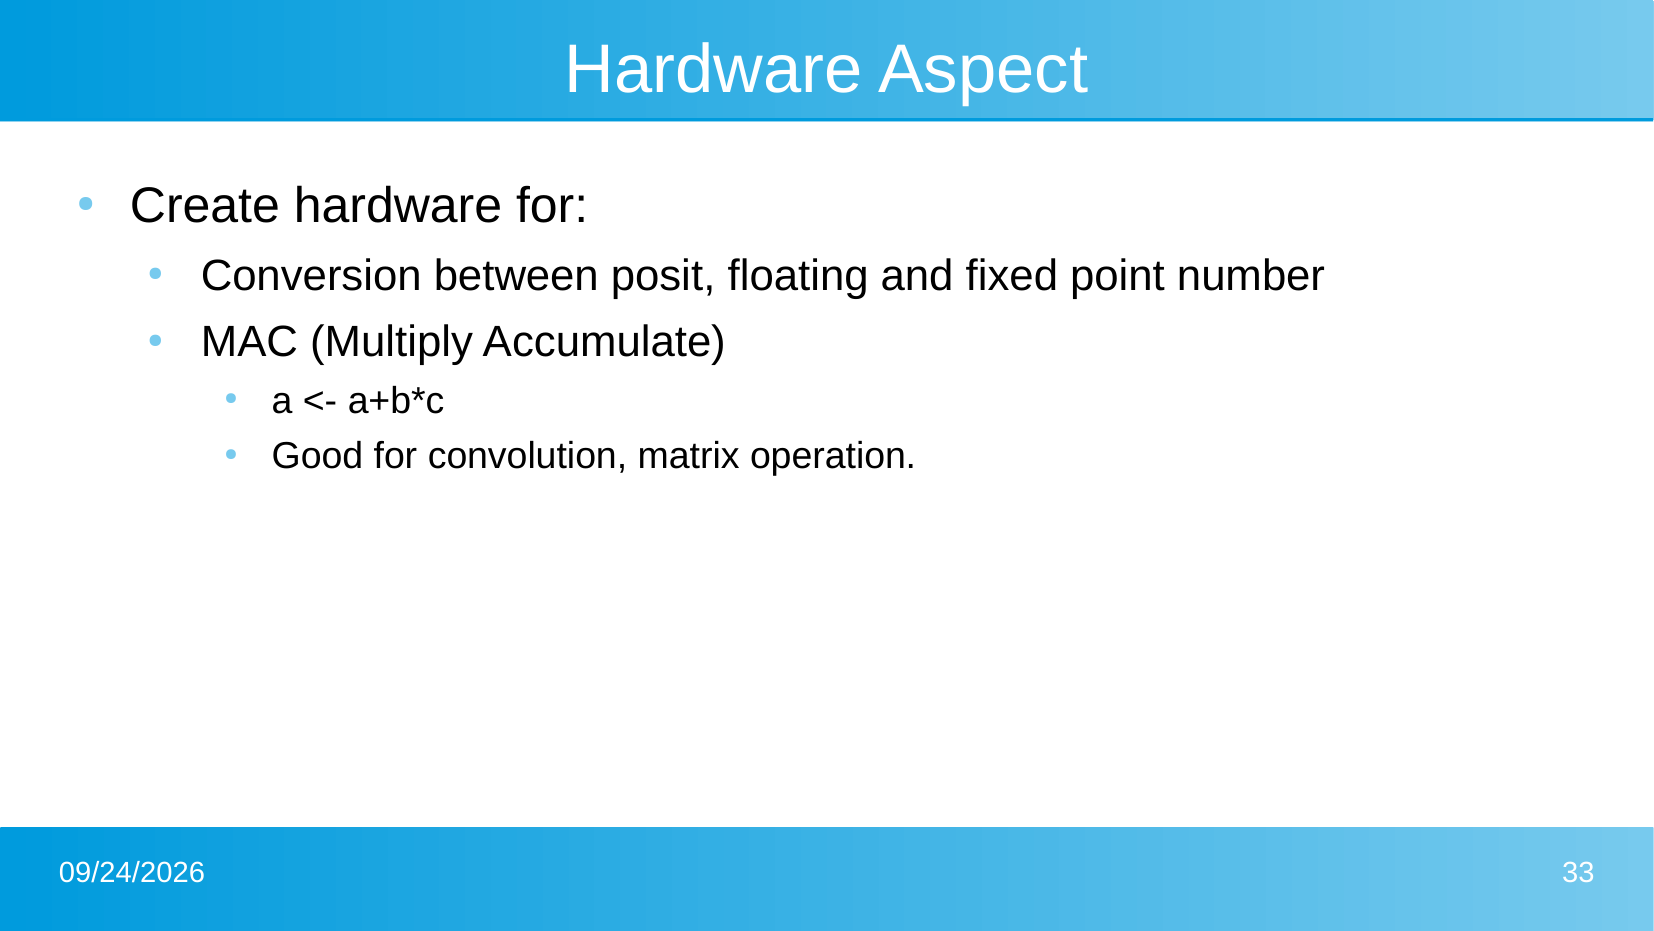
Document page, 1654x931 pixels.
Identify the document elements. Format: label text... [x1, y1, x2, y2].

title Hardware Aspect [59, 29, 1595, 108]
list Create hardware for: Conversion between posit, floating and fixed point number MAC (Multiply Accumulate) a <- a+b*c Good for convolution, matrix operation. [59, 177, 1595, 768]
